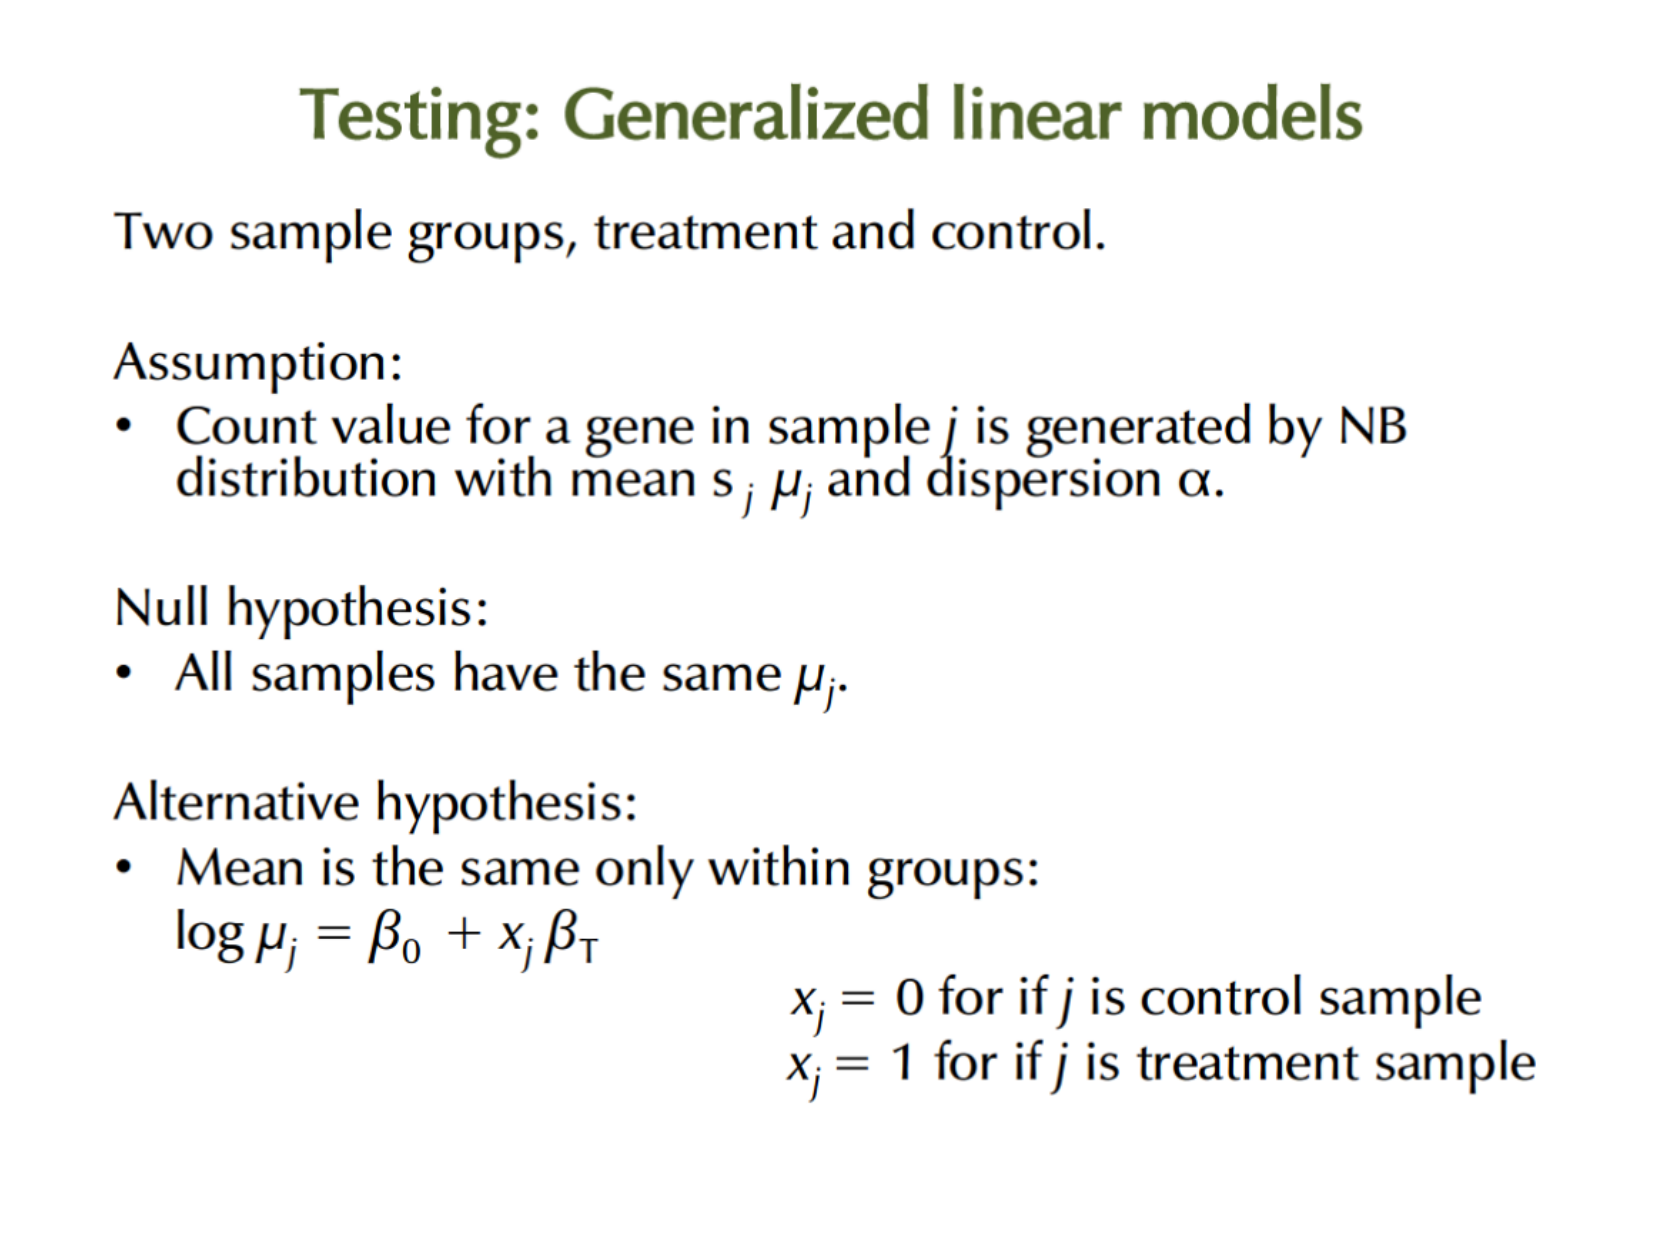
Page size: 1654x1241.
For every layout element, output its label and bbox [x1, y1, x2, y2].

picture [57, 49, 1598, 1145]
